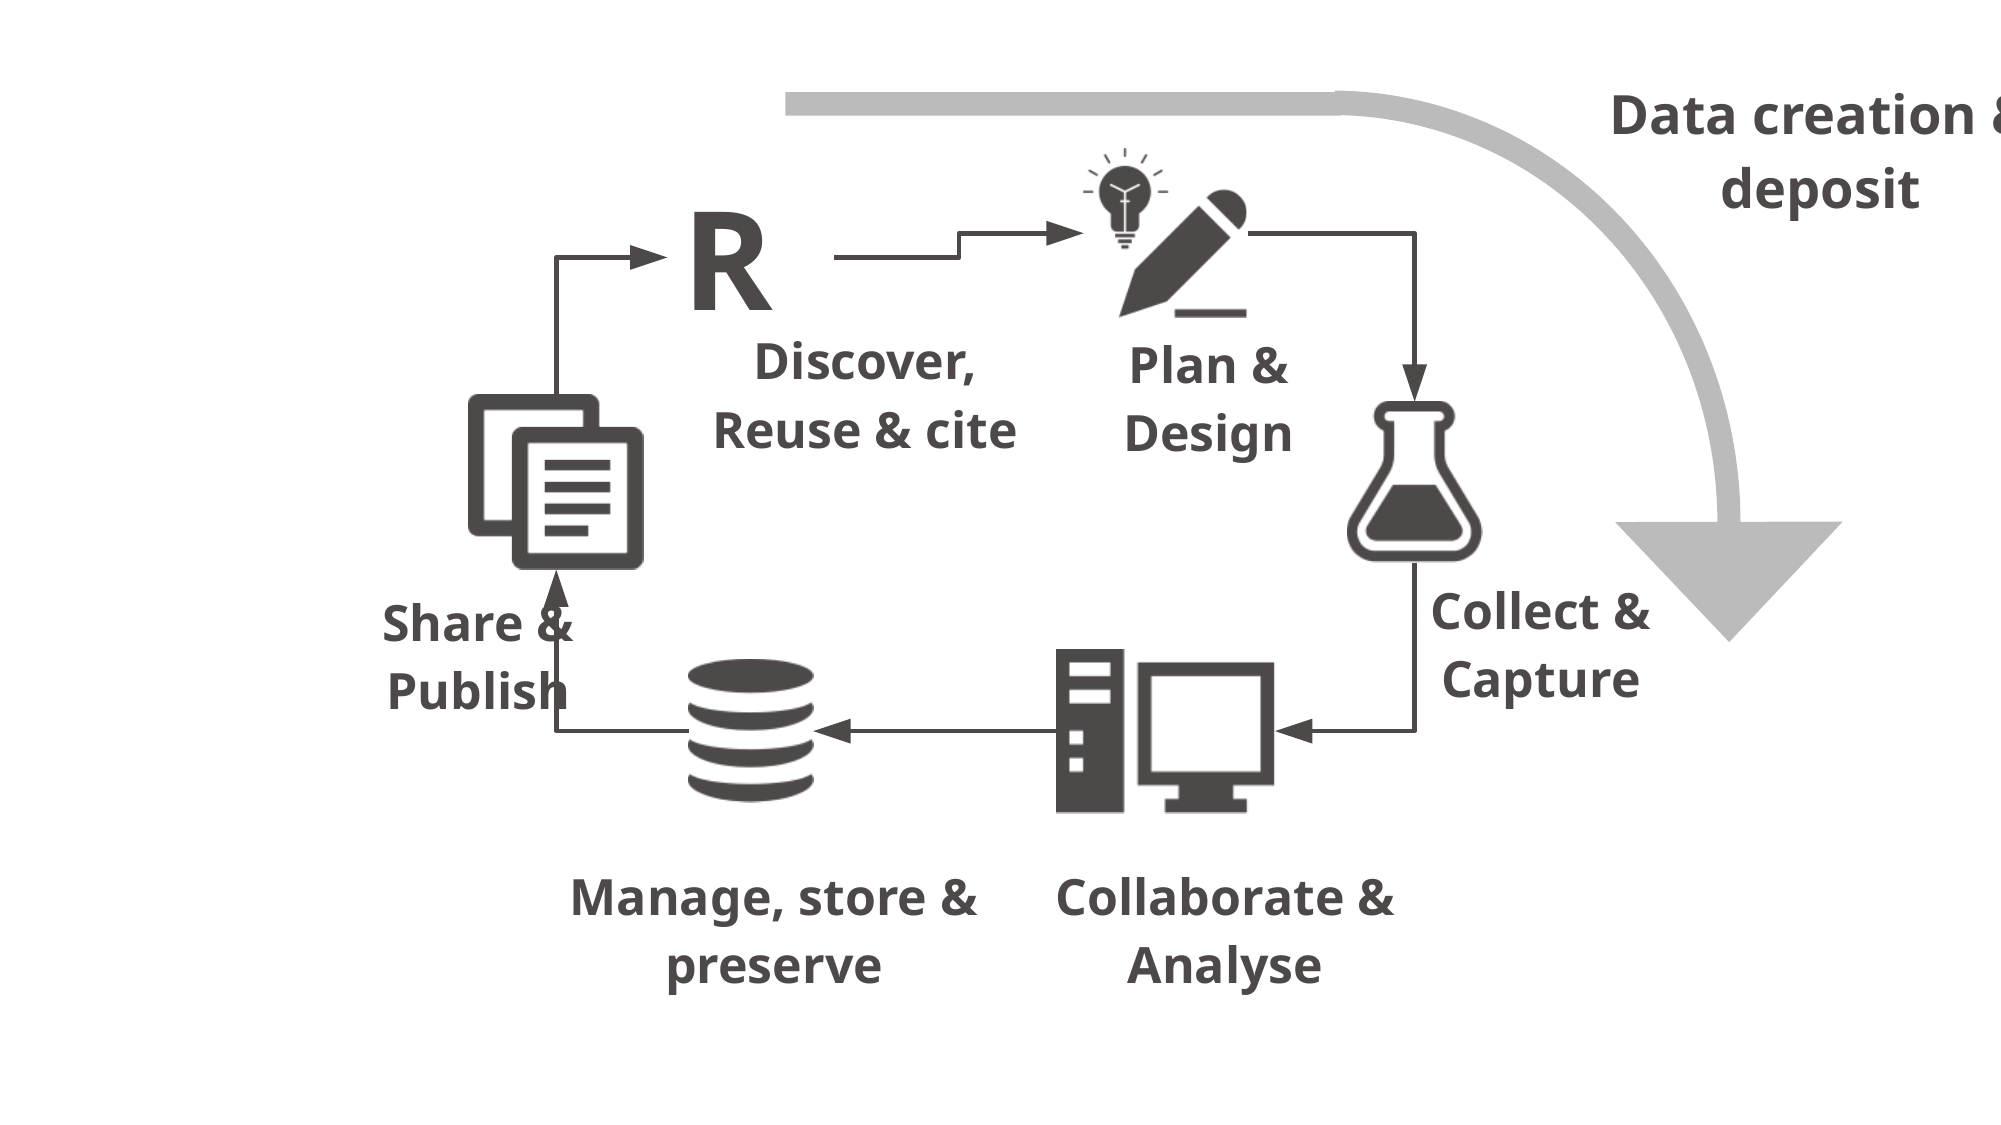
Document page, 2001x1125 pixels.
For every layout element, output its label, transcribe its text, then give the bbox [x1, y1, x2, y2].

text_box Collaborate & Analyse [1040, 854, 1546, 970]
text_box [785, 90, 1843, 643]
text_box Discover, Reuse & cite [697, 318, 993, 434]
text_box Share & Publish [559, 607, 568, 696]
text_box Plan & Design [1108, 322, 1288, 438]
text_box Data creation & deposit [1594, 68, 1991, 193]
picture [688, 659, 814, 803]
text_box Manage, store & preserve [555, 854, 941, 970]
picture [1347, 401, 1483, 563]
picture [1056, 649, 1276, 814]
text_box Share & Publish [367, 580, 554, 696]
picture [1083, 148, 1248, 318]
text_box Collect & Capture [1417, 568, 1639, 684]
text_box R [667, 156, 835, 311]
picture [468, 394, 644, 570]
